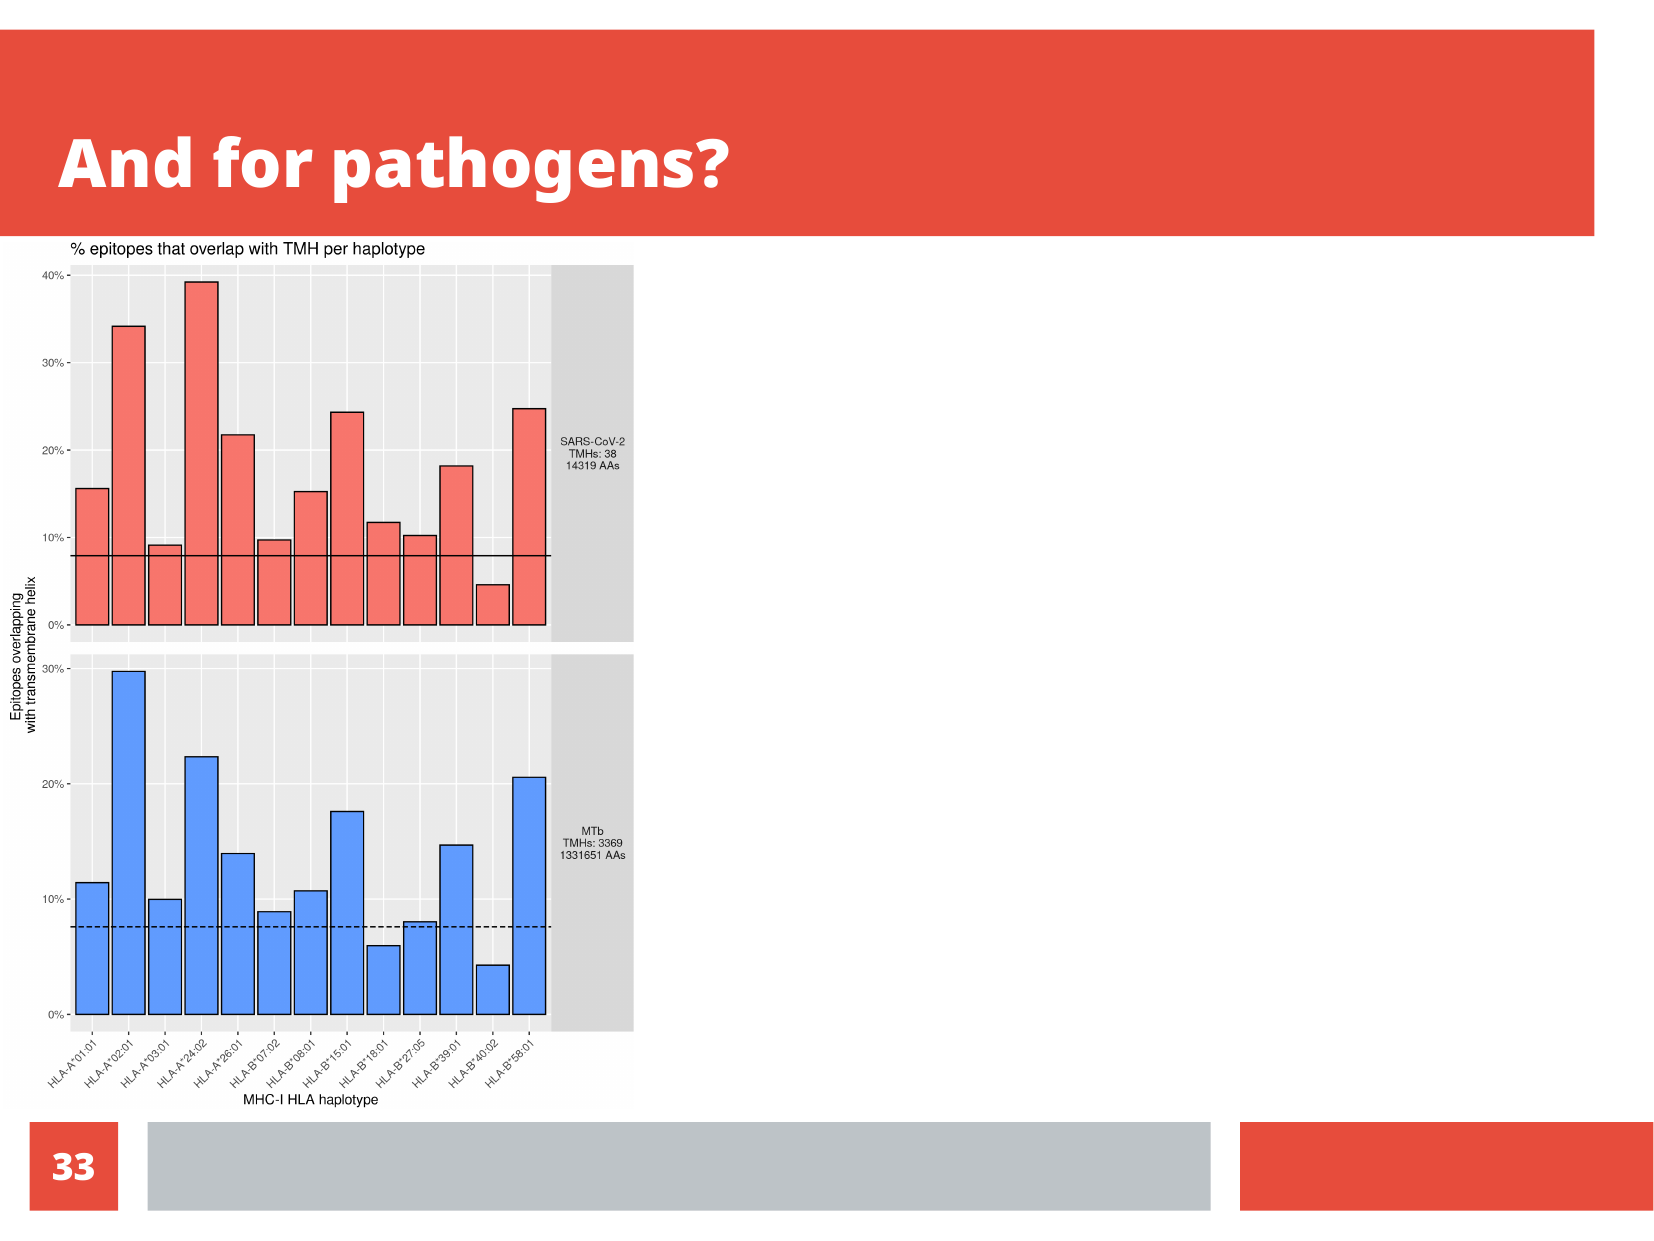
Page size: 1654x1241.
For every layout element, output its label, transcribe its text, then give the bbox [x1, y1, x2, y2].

picture [3, 242, 634, 1109]
title And for pathogens? [59, 59, 1595, 207]
